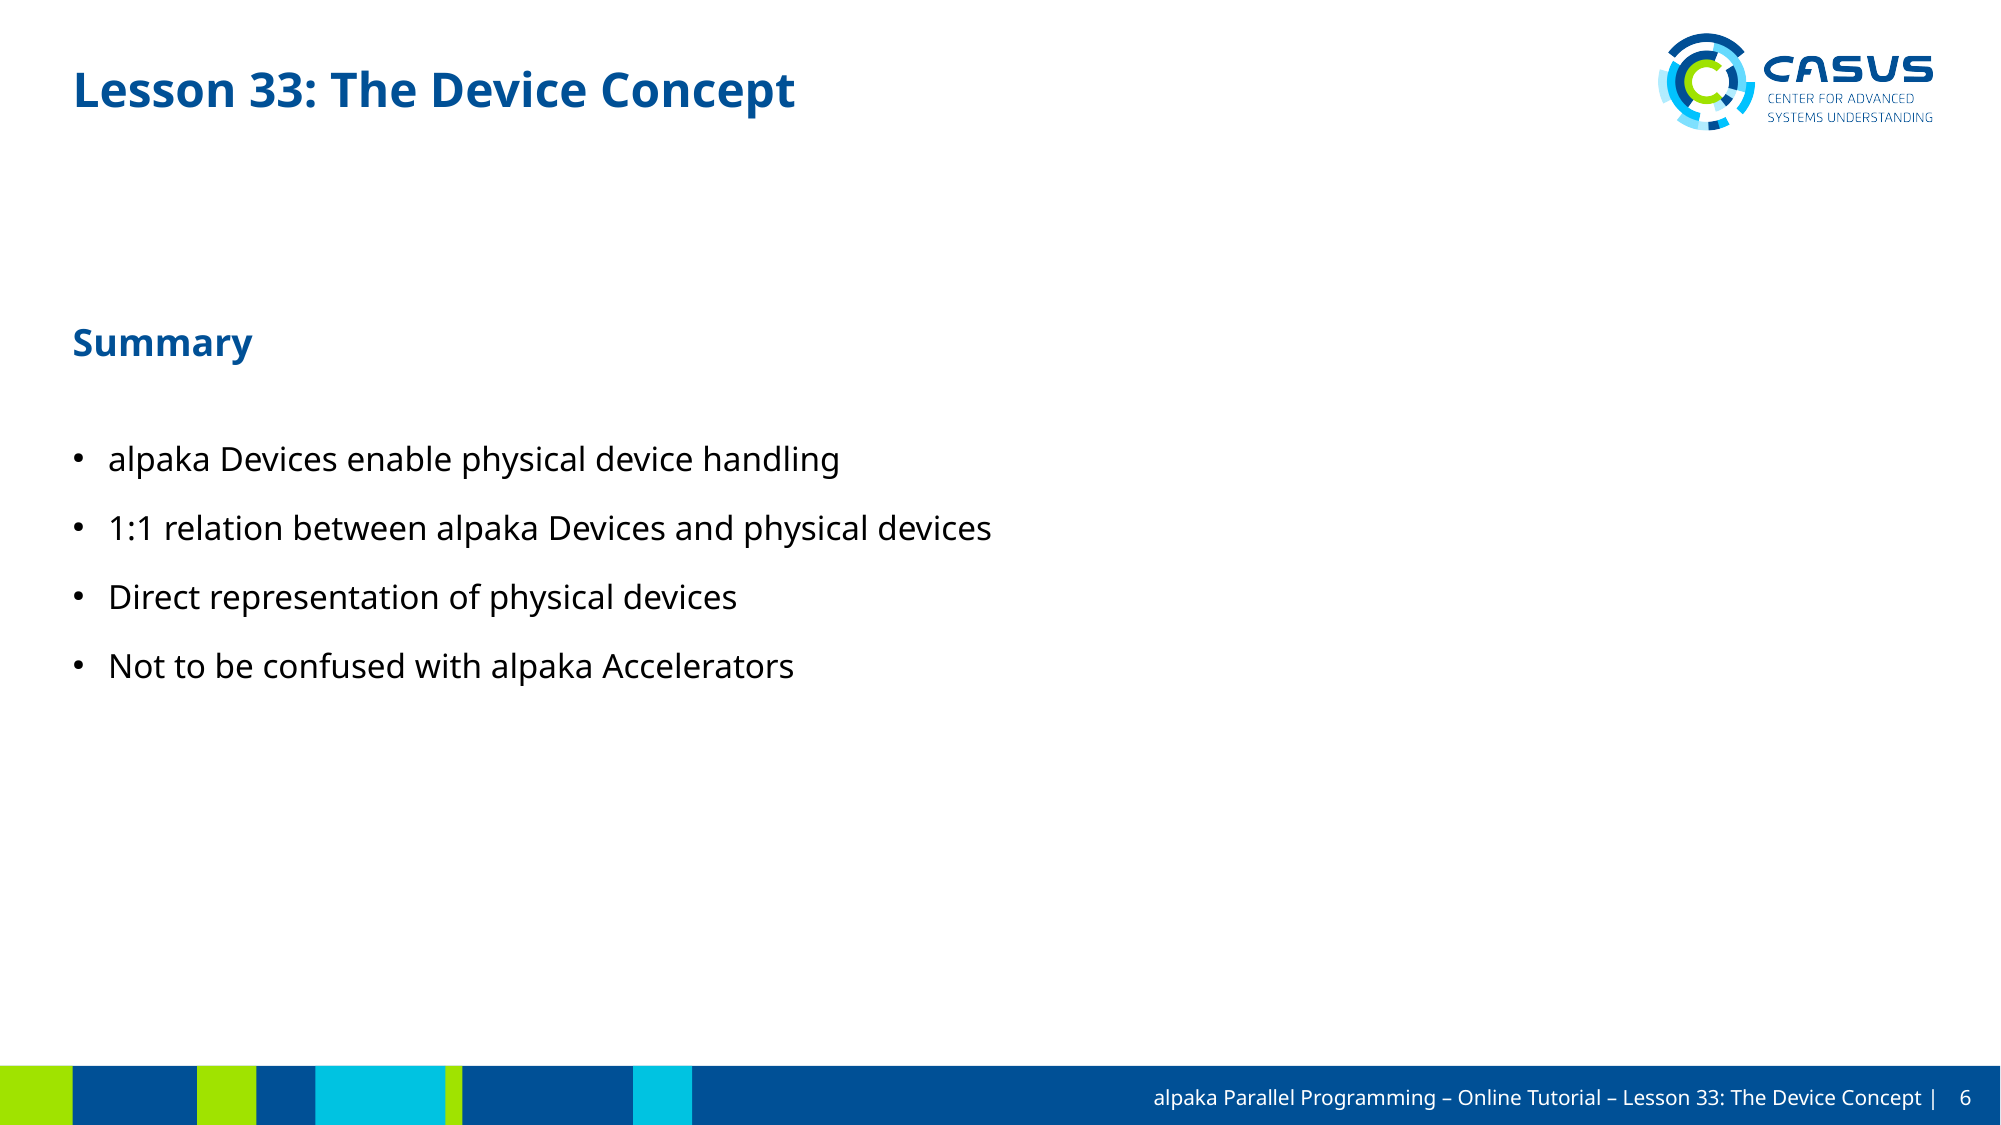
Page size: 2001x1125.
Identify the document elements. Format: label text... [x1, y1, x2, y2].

list Summary alpaka Devices enable physical device handling 1:1 relation between alpaka Devices and physical devices Direct representation of physical devices Not to be confused with alpaka Accelerators [72, 316, 1620, 979]
picture [1658, 33, 1933, 131]
title Lesson 33: The Device Concept [72, 54, 1620, 123]
